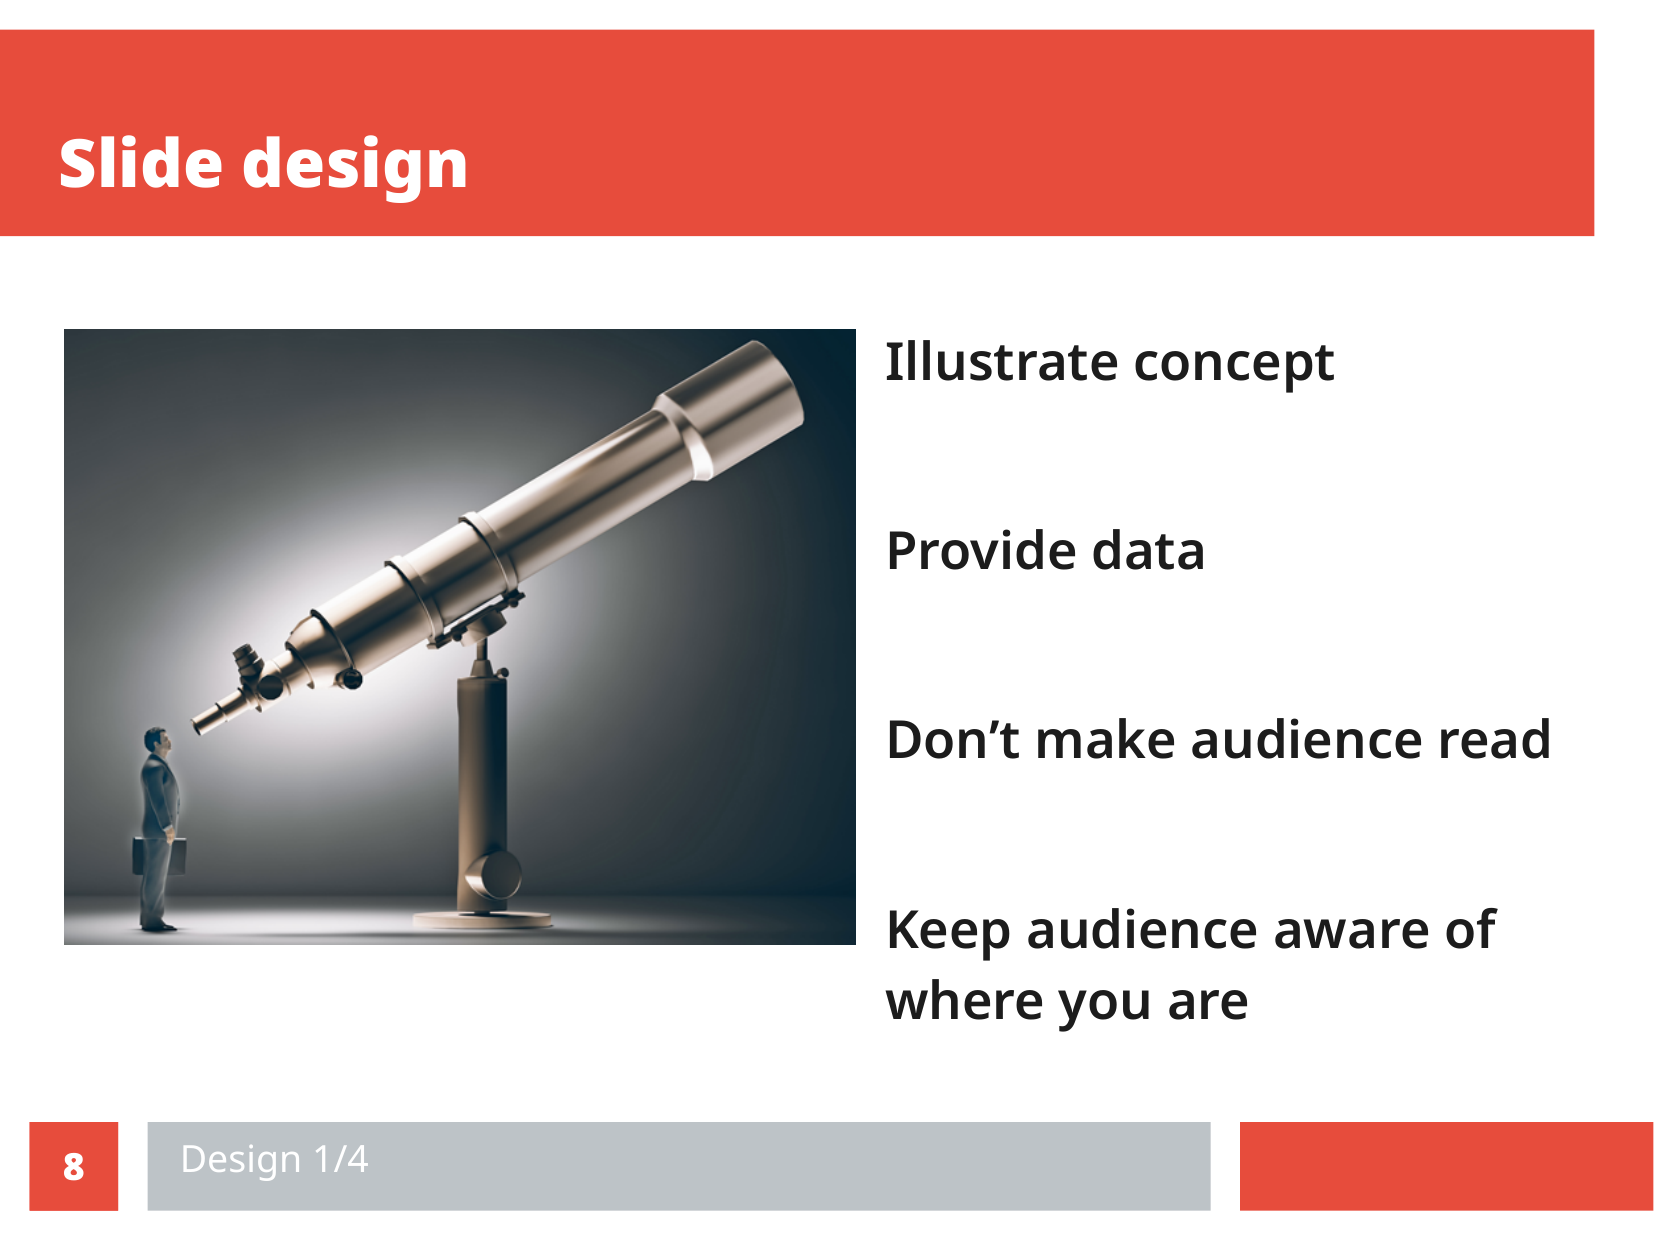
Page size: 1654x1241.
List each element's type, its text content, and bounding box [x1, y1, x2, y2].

picture [64, 329, 856, 946]
list Illustrate concept Provide data Don’t make audience read Keep audience aware of where you are [885, 324, 1565, 1093]
text_box Design 1/4 [165, 1125, 736, 1184]
title Slide design [59, 59, 1595, 207]
